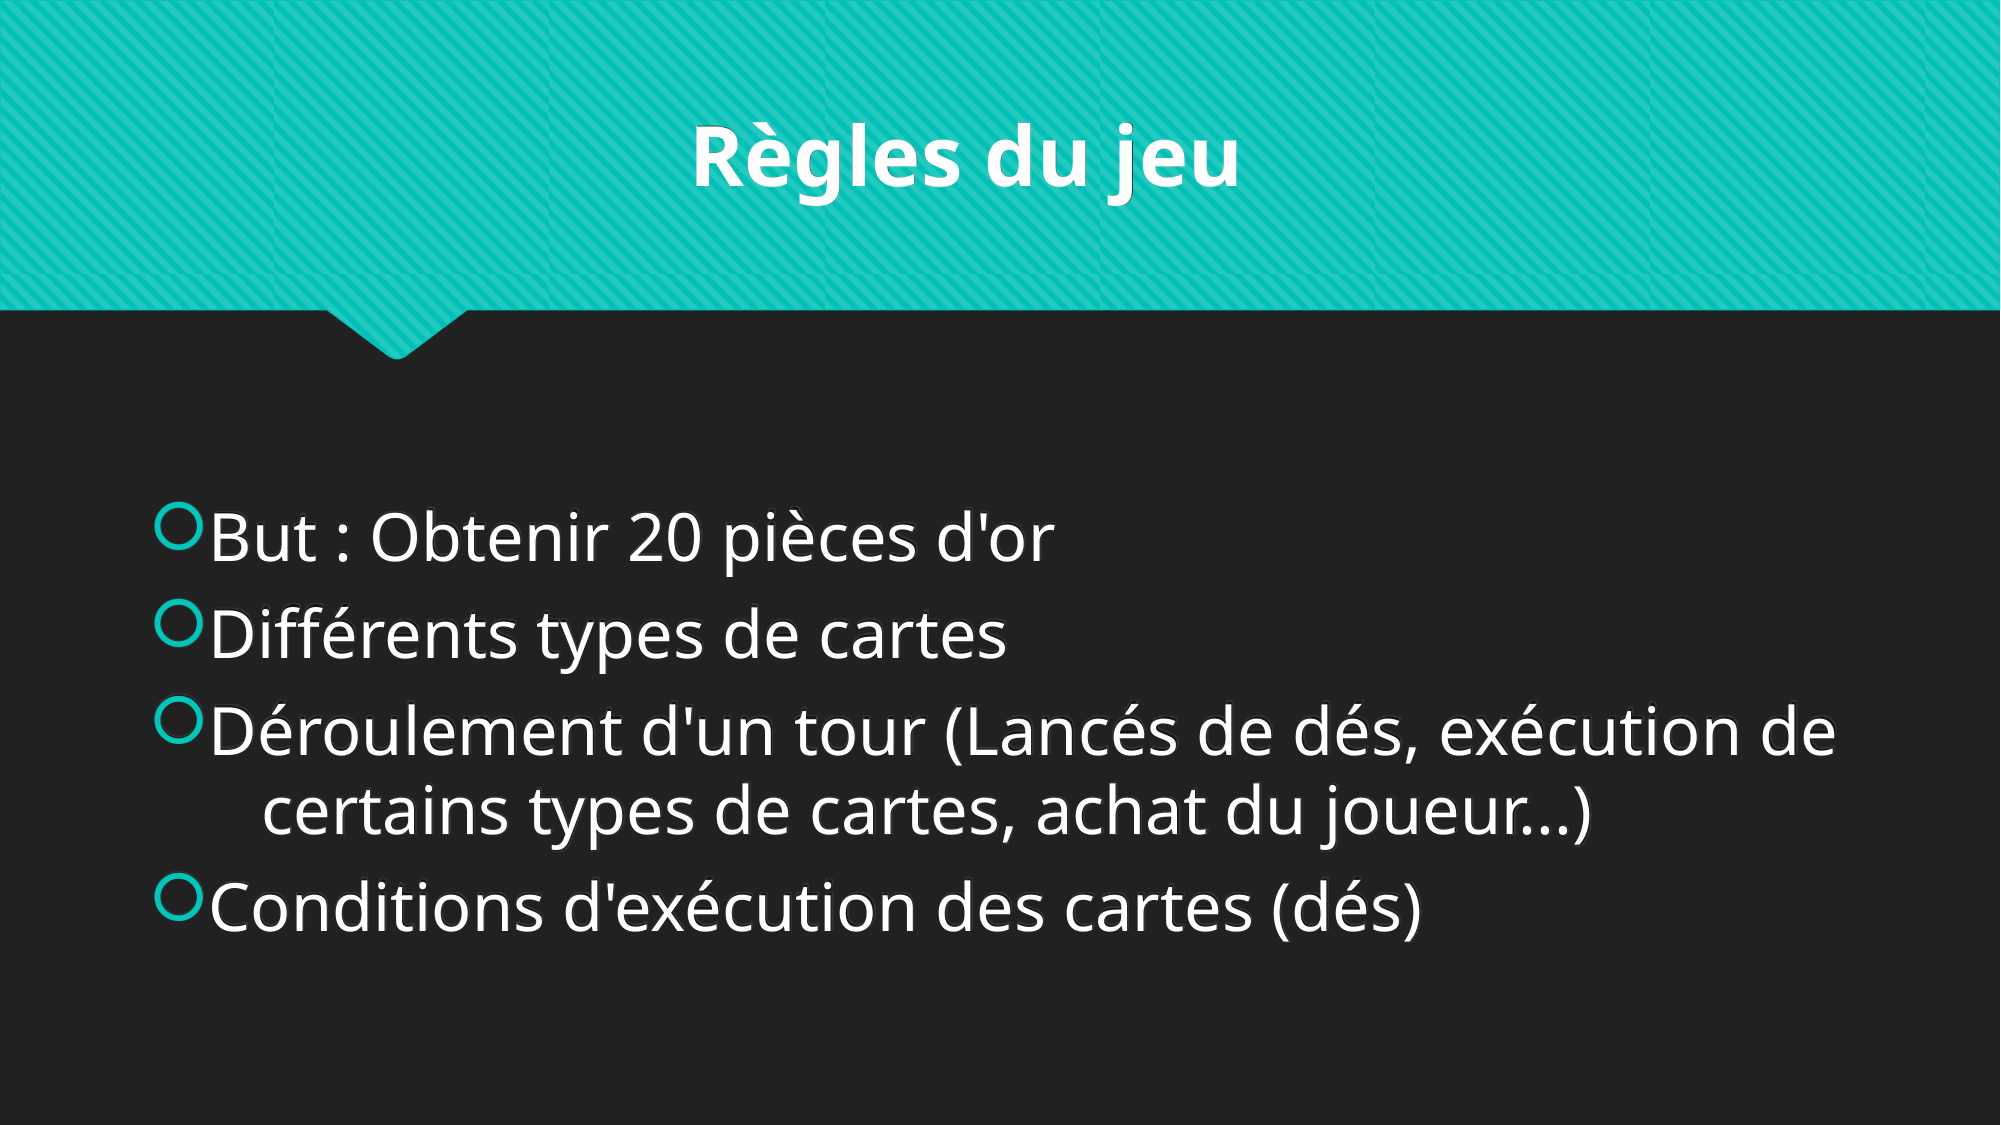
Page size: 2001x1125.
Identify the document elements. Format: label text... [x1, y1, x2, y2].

title Règles du jeu [674, 46, 1326, 211]
list But : Obtenir 20 pièces d'or Différents types de cartes Déroulement d'un tour (Lancés de dés, exécution de certains types de cartes, achat du joueur...) Conditions d'exécution des cartes (dés) [134, 421, 1866, 1019]
